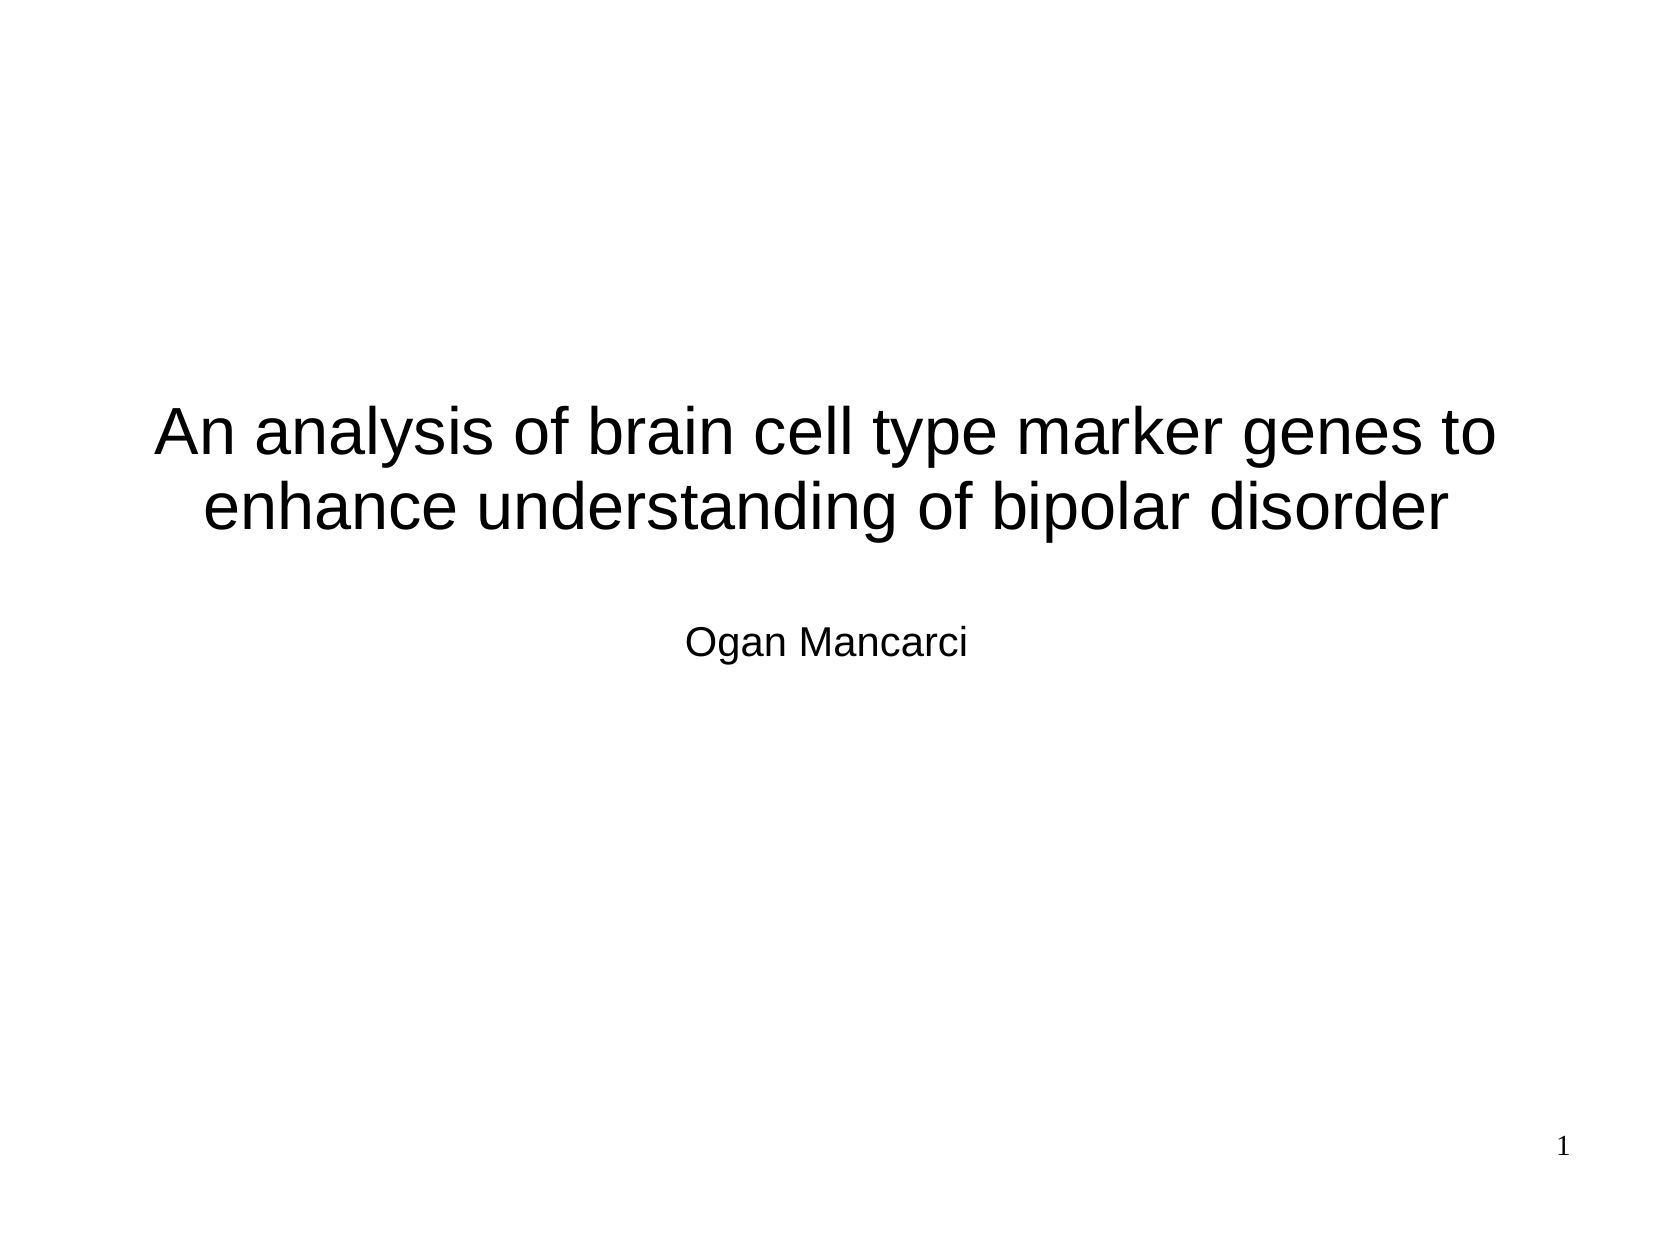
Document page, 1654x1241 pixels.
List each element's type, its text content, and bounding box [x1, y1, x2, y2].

subtitle An analysis of brain cell type marker genes to enhance understanding of bipolar disorder Ogan Mancarci [82, 49, 1571, 1010]
